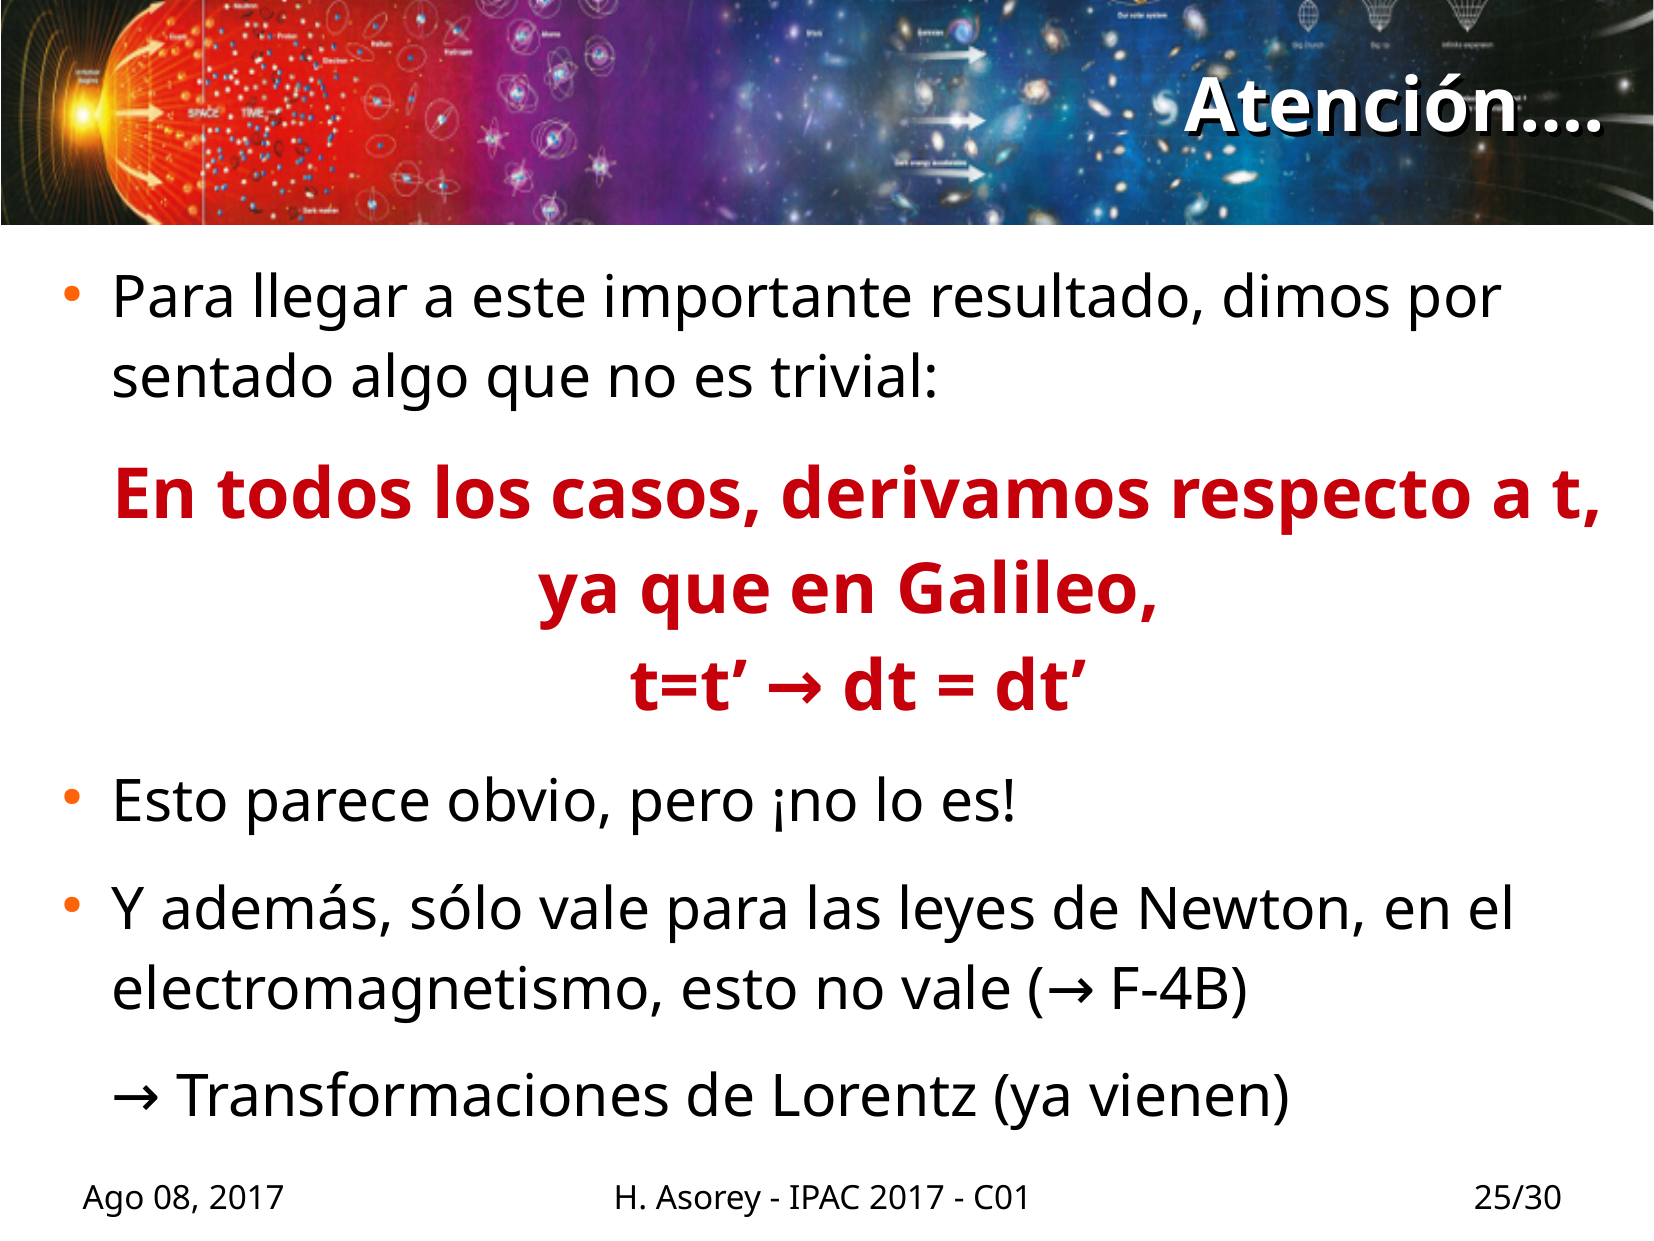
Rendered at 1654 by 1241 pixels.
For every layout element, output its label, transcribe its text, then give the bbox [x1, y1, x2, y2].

picture [1, 0, 1654, 225]
list Para llegar a este importante resultado, dimos por sentado algo que no es trivial: En todos los casos, derivamos respecto a t, ya que en Galileo, t=t’ → dt = dt’ Esto parece obvio, pero ¡no lo es! Y además, sólo vale para las leyes de Newton, en el electromagnetismo, esto no vale (→ F-4B) → Transformaciones de Lorentz (ya vienen) [45, 255, 1606, 1156]
title Atención…. [45, 15, 1606, 191]
